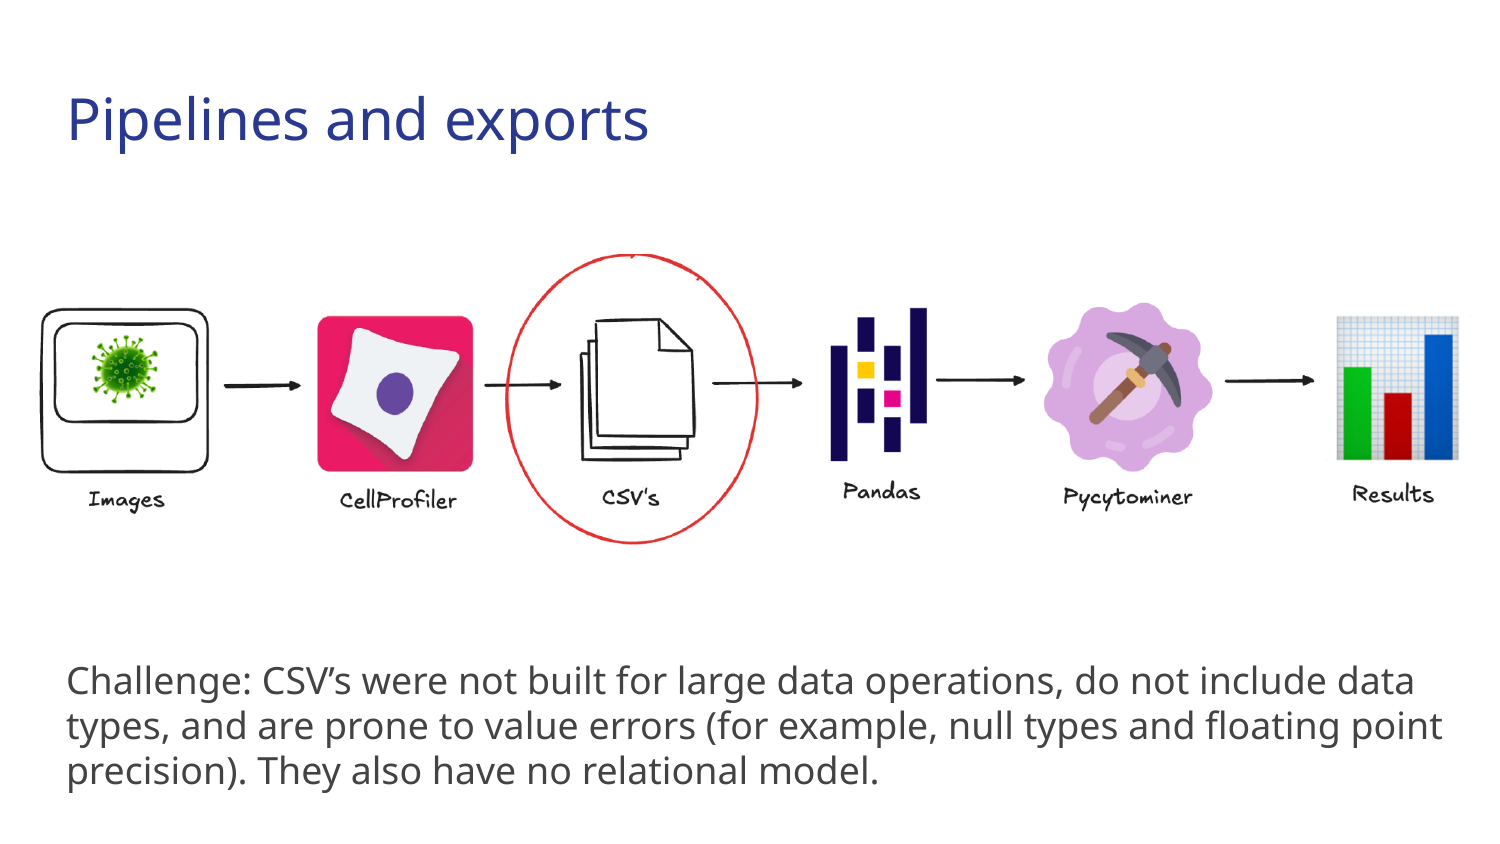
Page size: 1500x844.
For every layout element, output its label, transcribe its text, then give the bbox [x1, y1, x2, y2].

picture [24, 254, 1475, 589]
text_box Challenge: CSV’s were not built for large data operations, do not include data types, and are prone to value errors (for example, null types and floating point precision). They also have no relational model. [51, 642, 1475, 778]
title Pipelines and exports [51, 67, 1449, 167]
